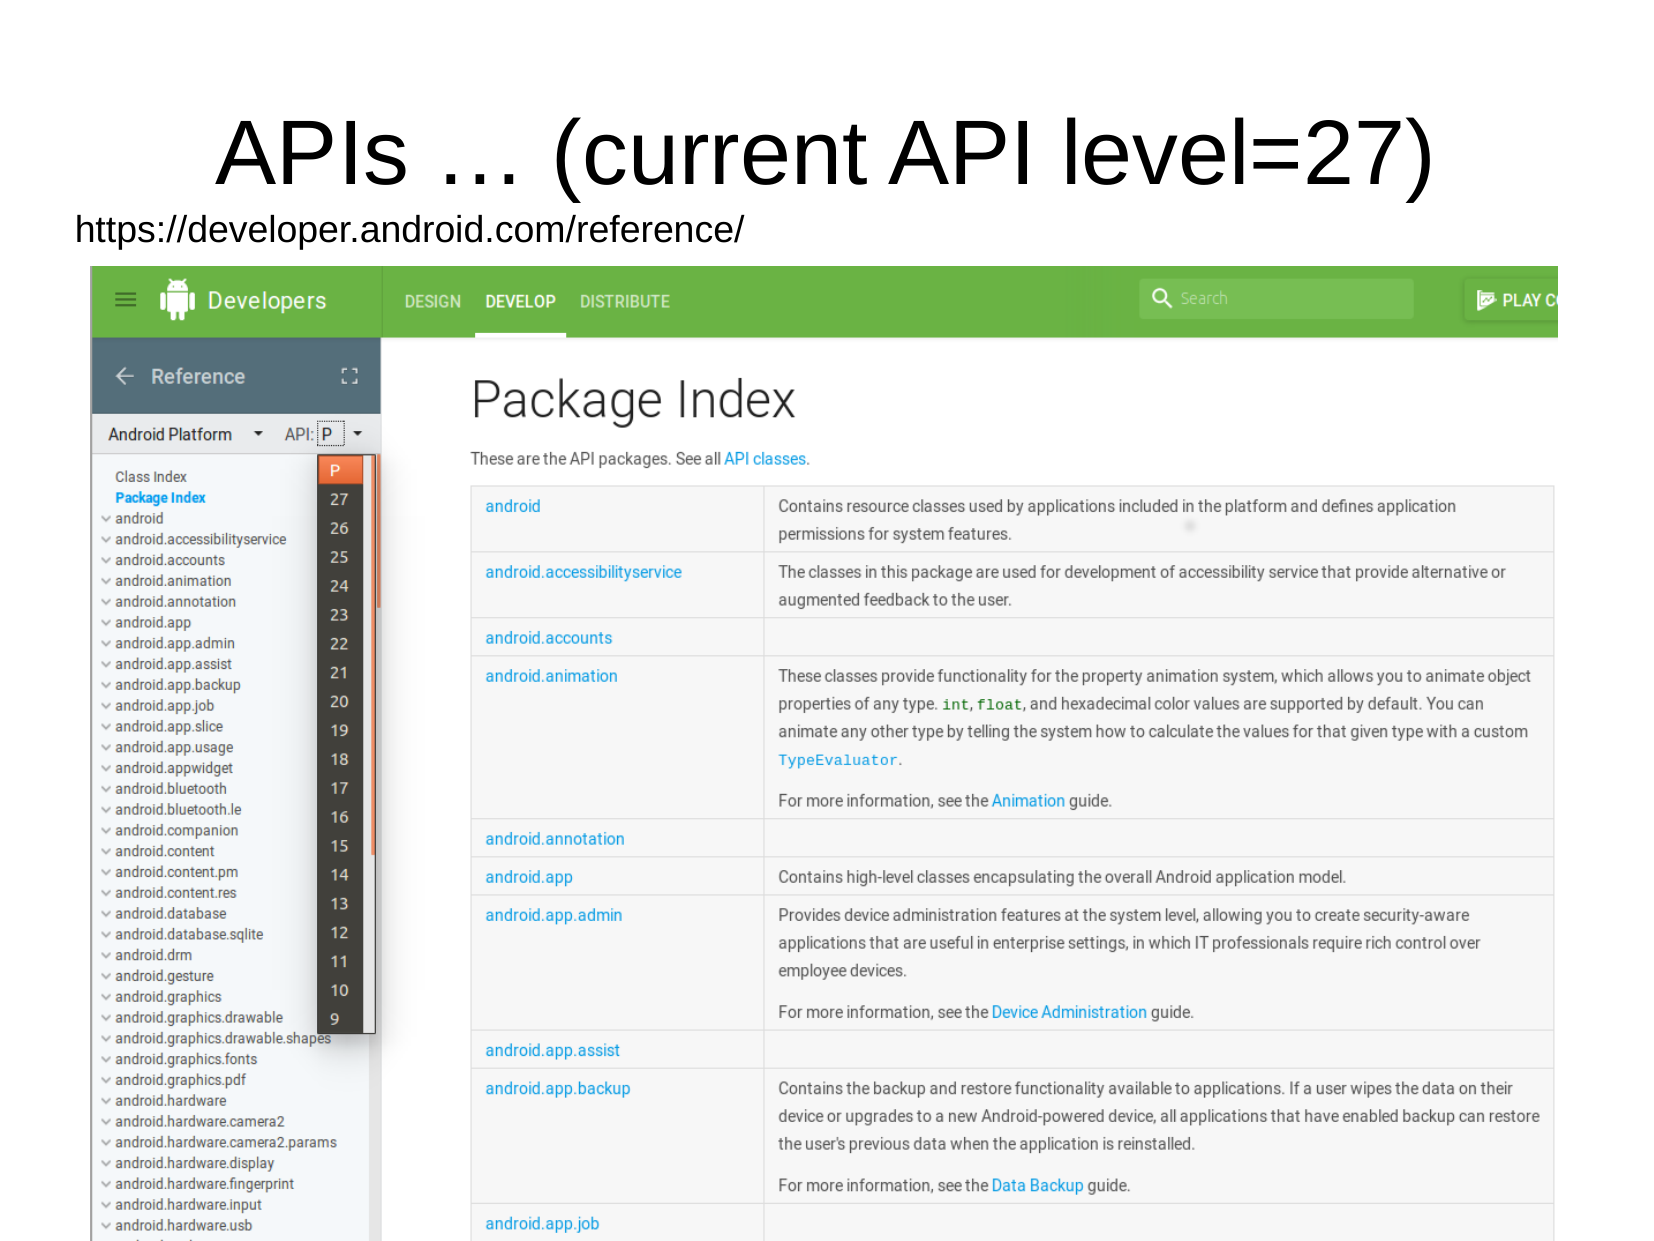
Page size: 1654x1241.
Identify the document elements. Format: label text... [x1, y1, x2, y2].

text_box https://developer.android.com/reference/ [60, 200, 760, 258]
title APIs … (current API level=27) [82, 49, 1571, 257]
picture [90, 266, 1558, 1241]
